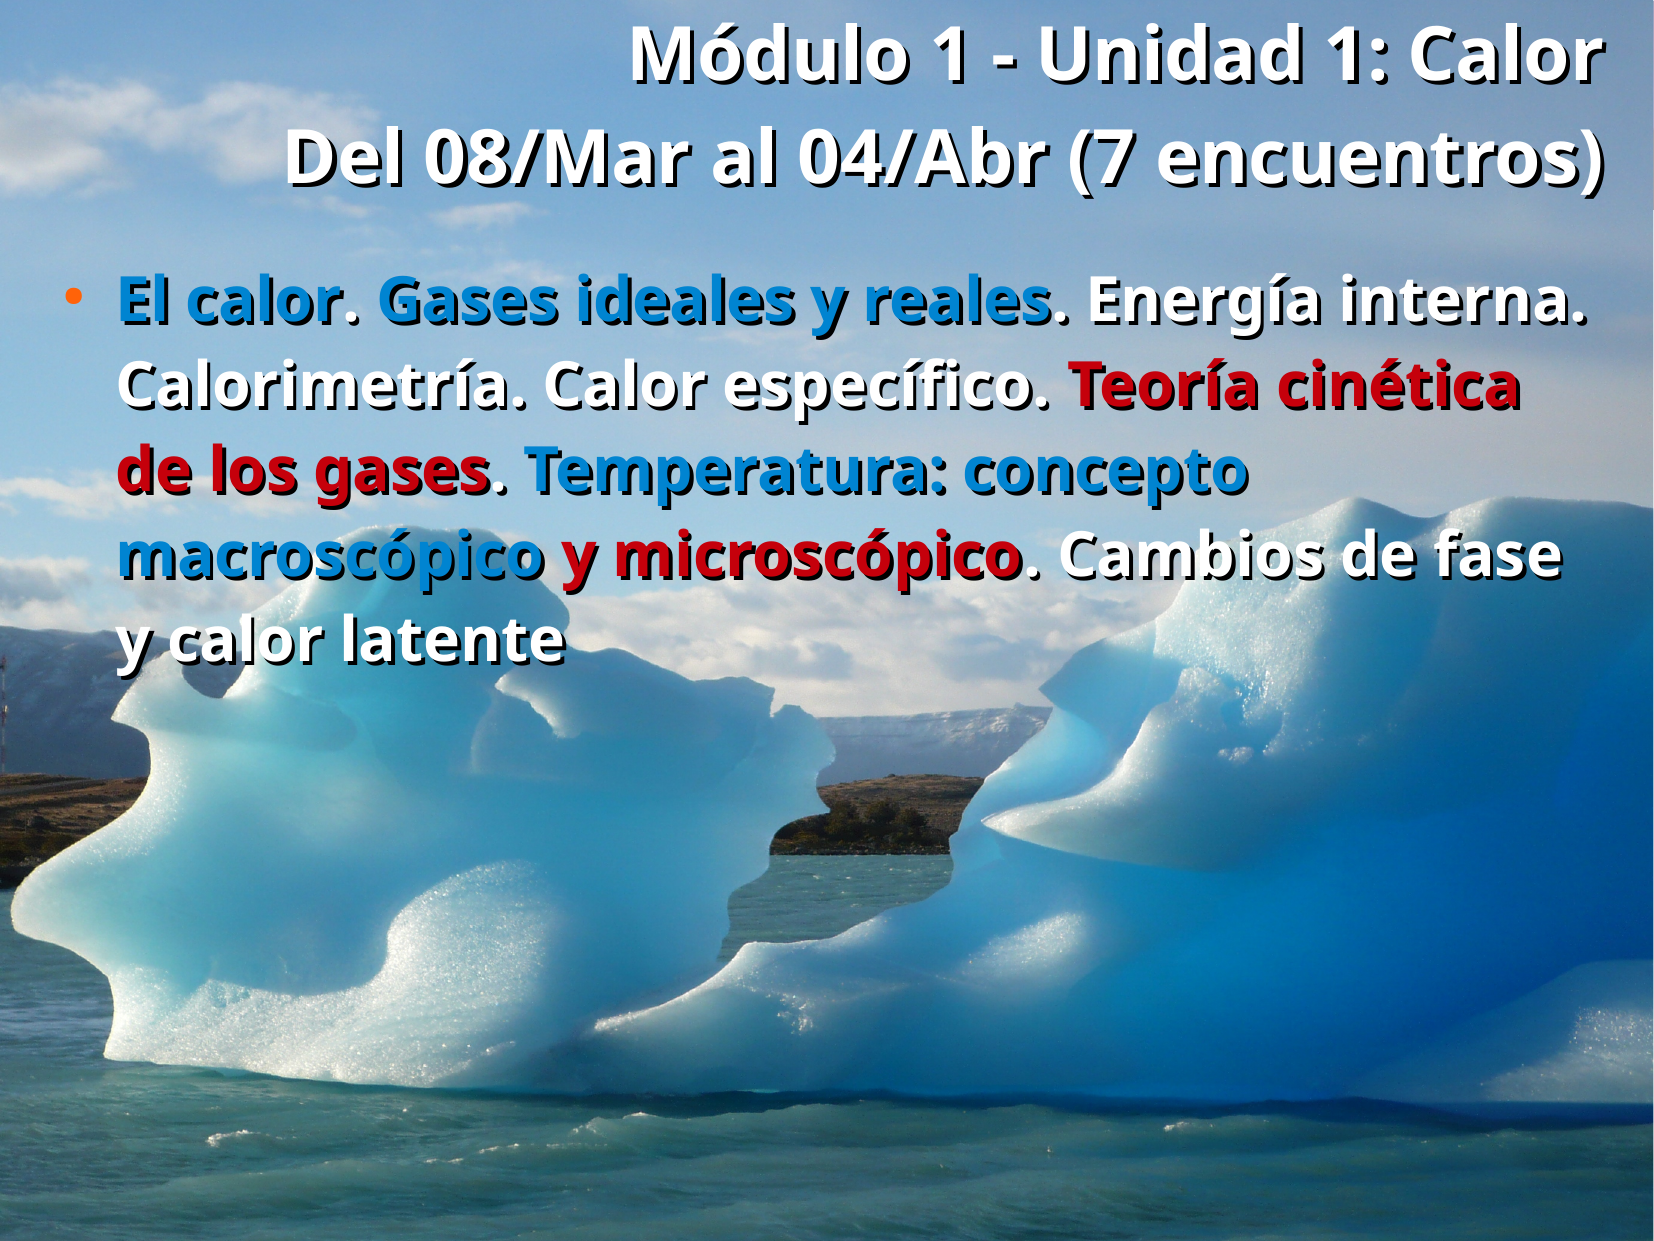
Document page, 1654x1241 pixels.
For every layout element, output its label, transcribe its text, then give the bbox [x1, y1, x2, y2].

picture [0, 0, 1654, 1241]
list El calor. Gases ideales y reales. Energía interna. Calorimetría. Calor específico. Teoría cinética de los gases. Temperatura: concepto macroscópico y microscópico. Cambios de fase y calor latente [45, 255, 1606, 1156]
title Módulo 1 - Unidad 1: Calor Del 08/Mar al 04/Abr (7 encuentros) [45, 11, 1606, 195]
